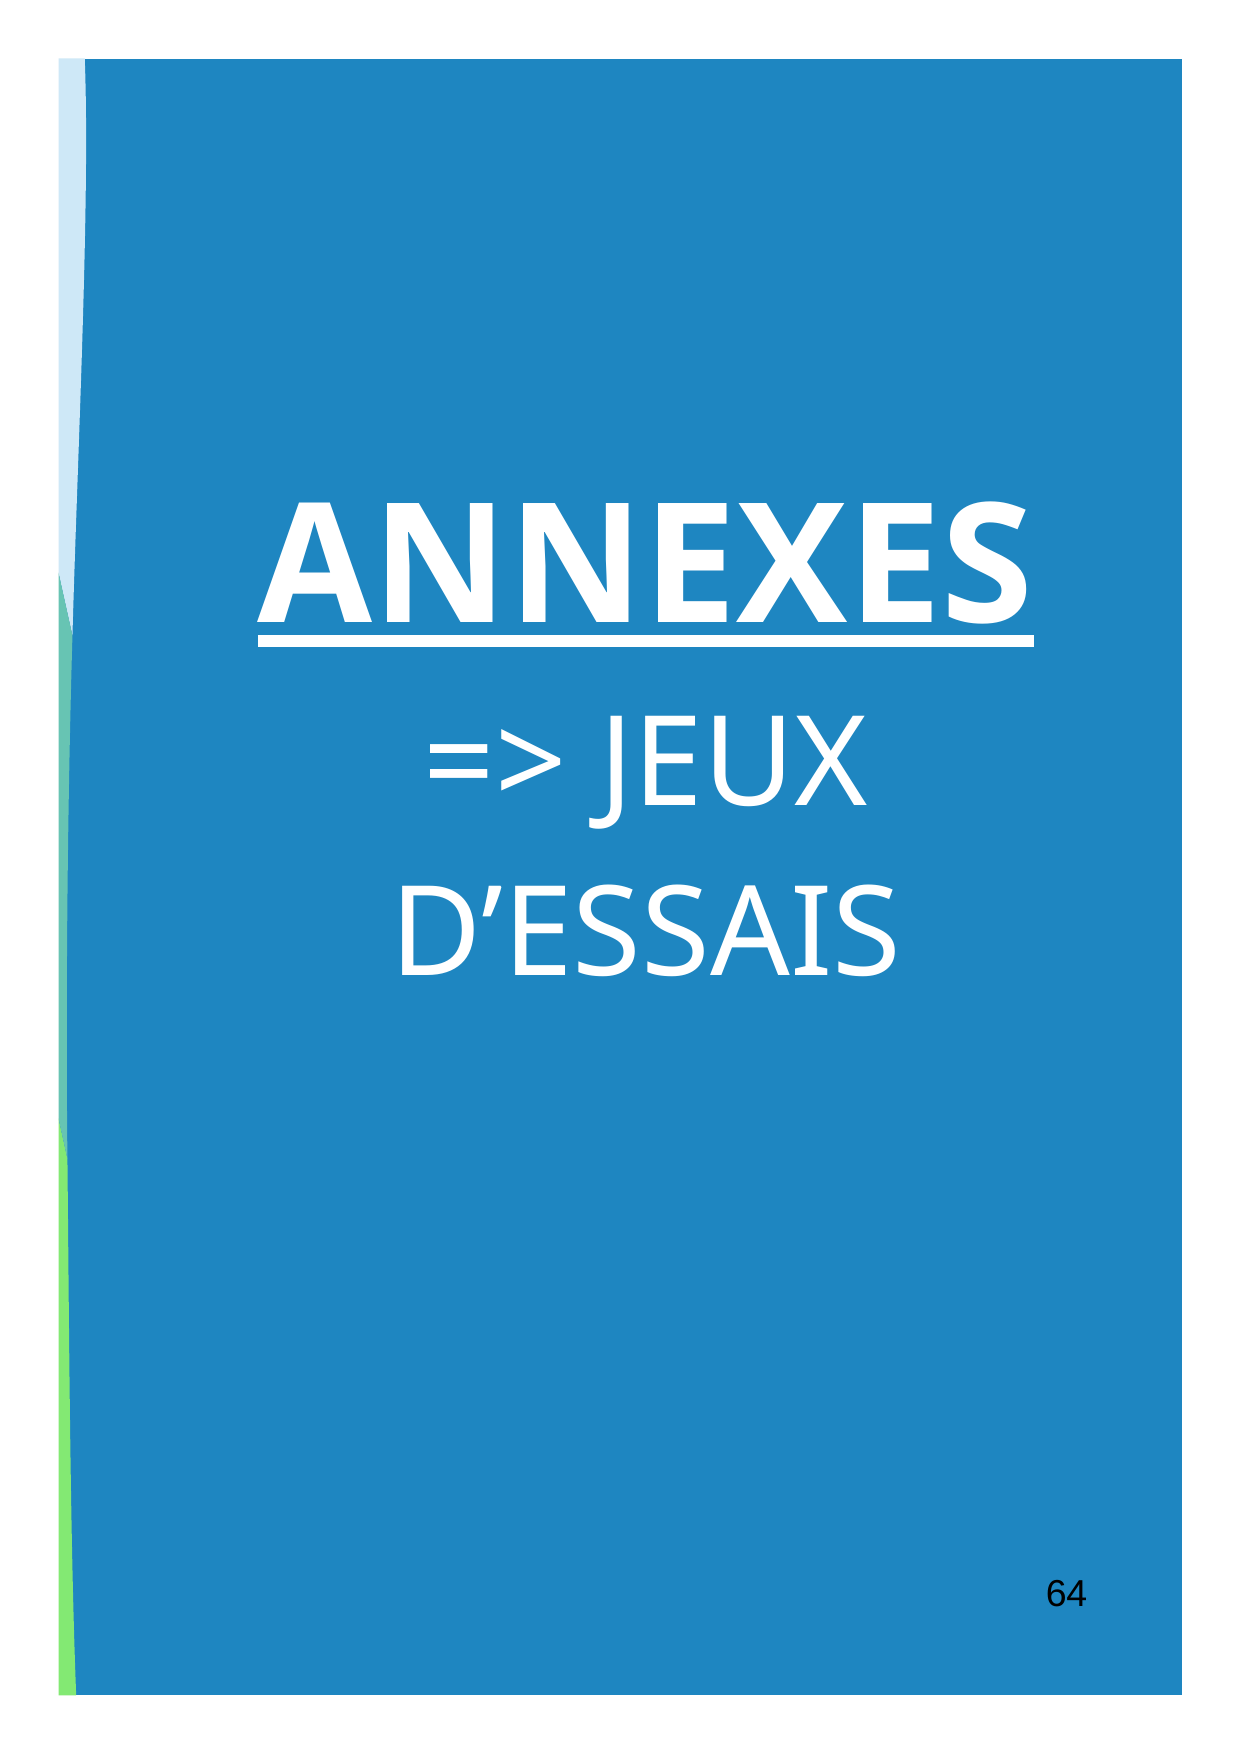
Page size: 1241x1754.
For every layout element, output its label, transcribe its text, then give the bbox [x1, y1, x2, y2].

text_box <numéro> [1031, 1565, 1232, 1689]
text_box ANNEXES => JEUX D’ESSAIS [240, 437, 1052, 1169]
